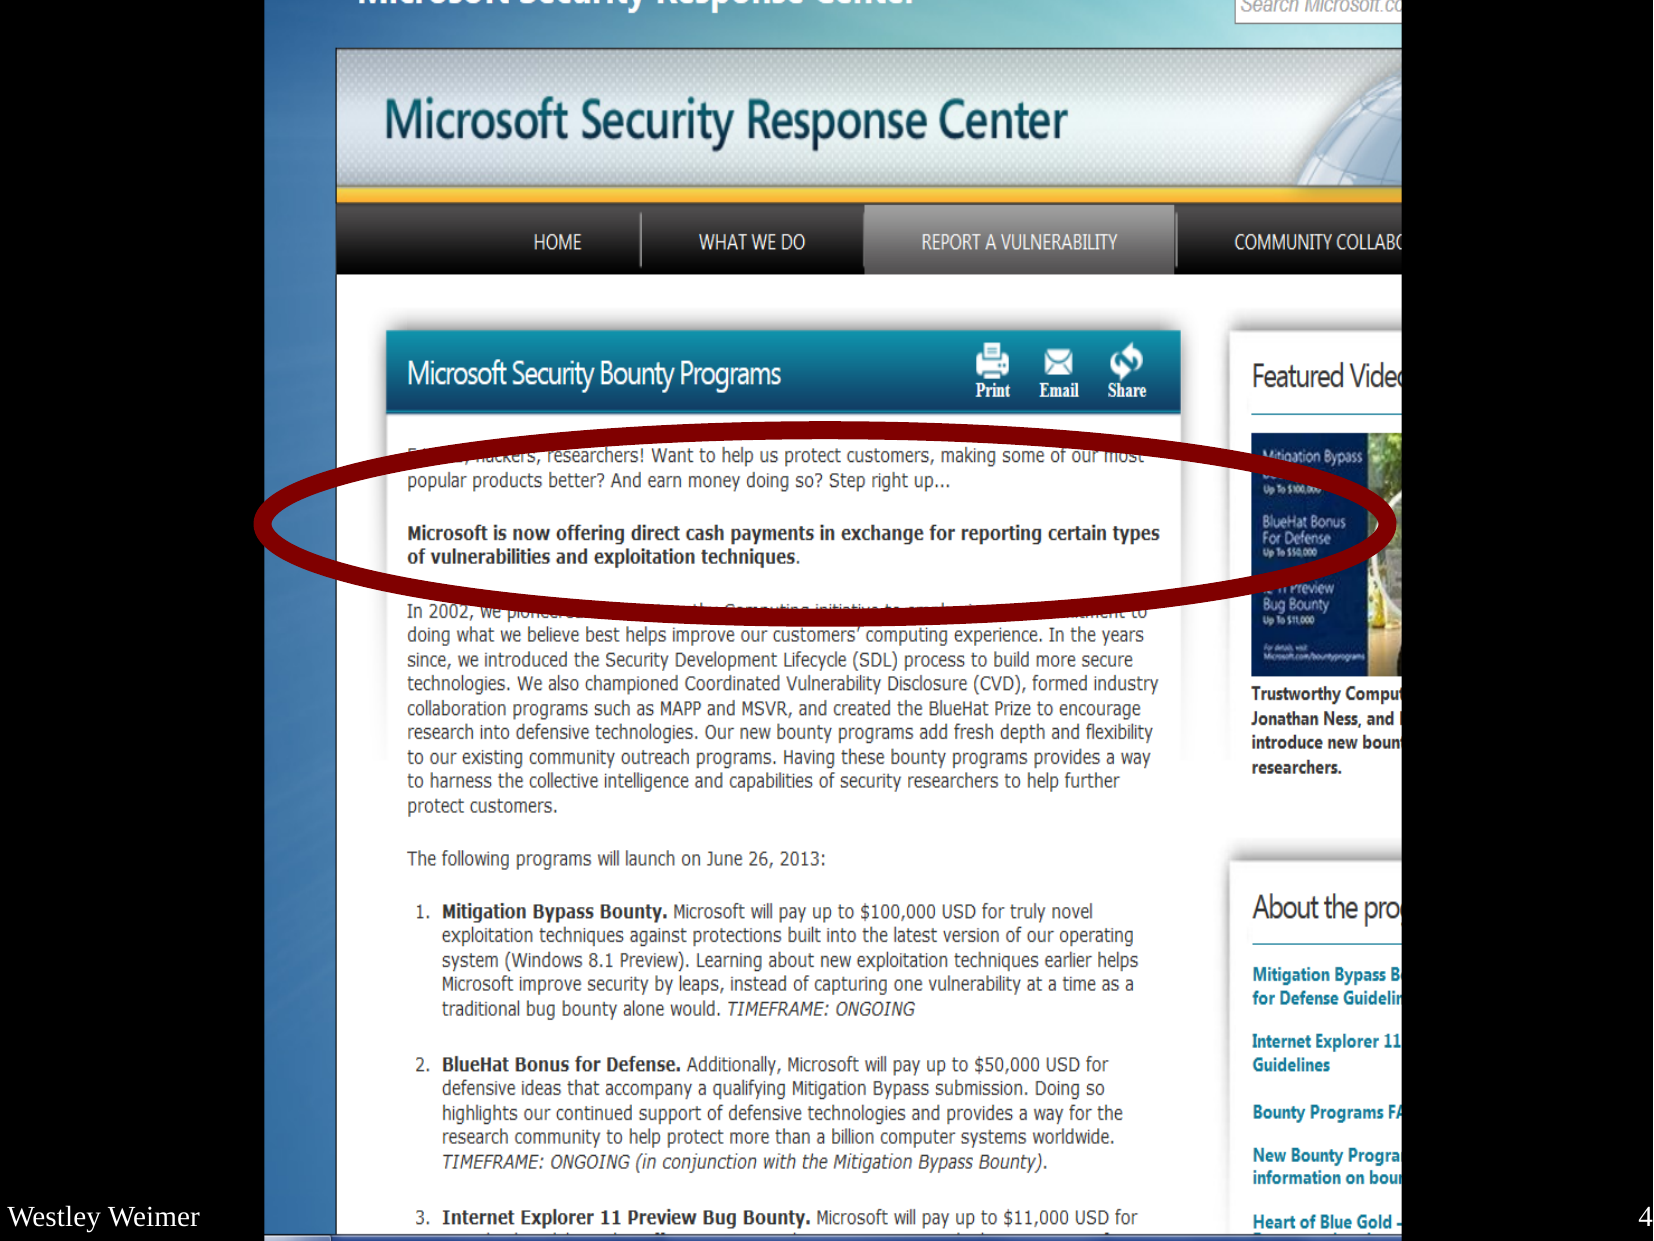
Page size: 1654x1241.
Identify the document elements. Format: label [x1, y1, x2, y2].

picture [264, 0, 1402, 1241]
picture [272, 440, 1378, 608]
